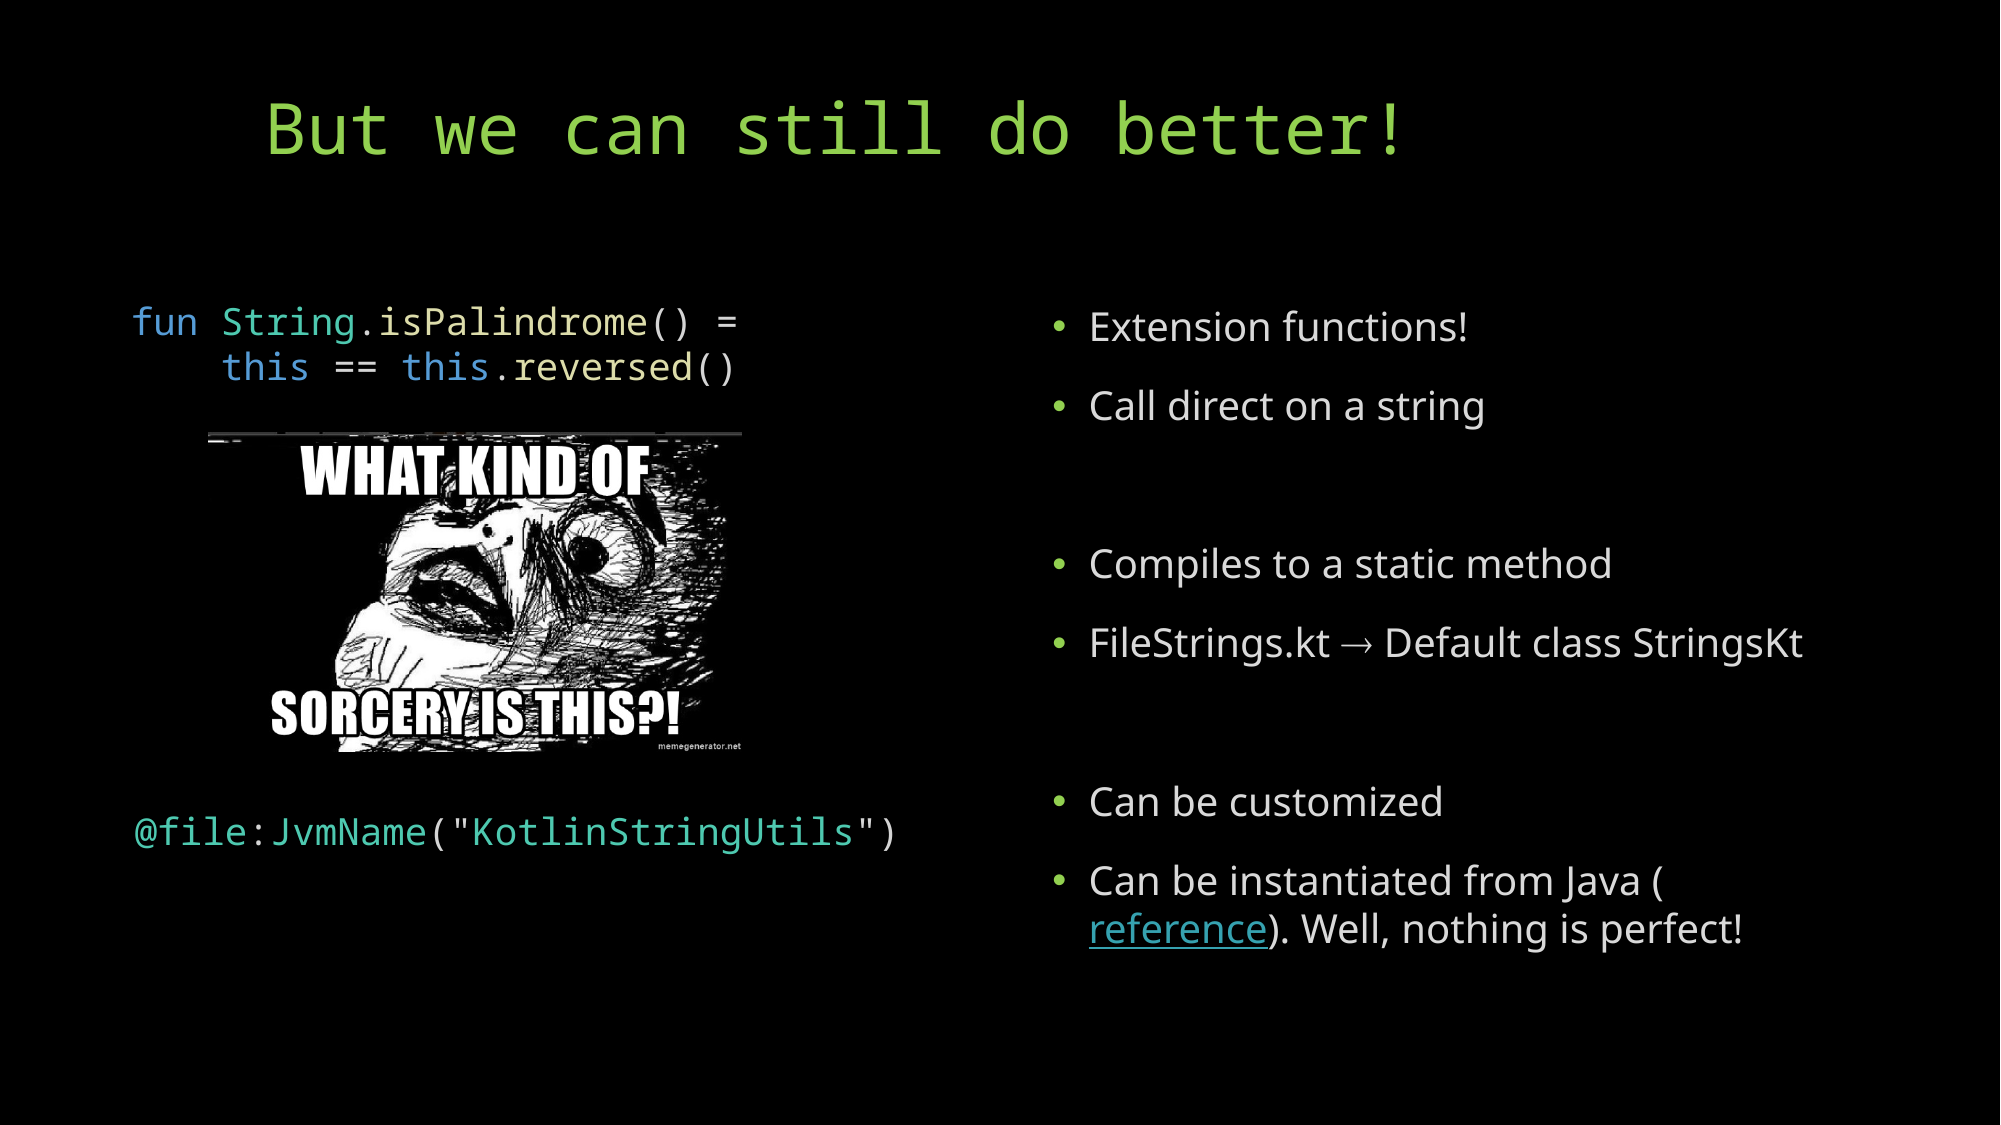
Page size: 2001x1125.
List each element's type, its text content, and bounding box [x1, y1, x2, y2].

text_box @file:JvmName("KotlinStringUtils") [120, 800, 1124, 951]
title But we can still do better! [249, 75, 1750, 263]
picture [208, 432, 742, 753]
list Extension functions! Call direct on a string Compiles to a static method FileStrings.kt  Default class StringsKt Can be customized Can be instantiated from Java (reference). Well, nothing is perfect! [1037, 299, 1827, 1000]
text_box fun String.isPalindrome() = this == this.reversed() [116, 290, 1051, 396]
